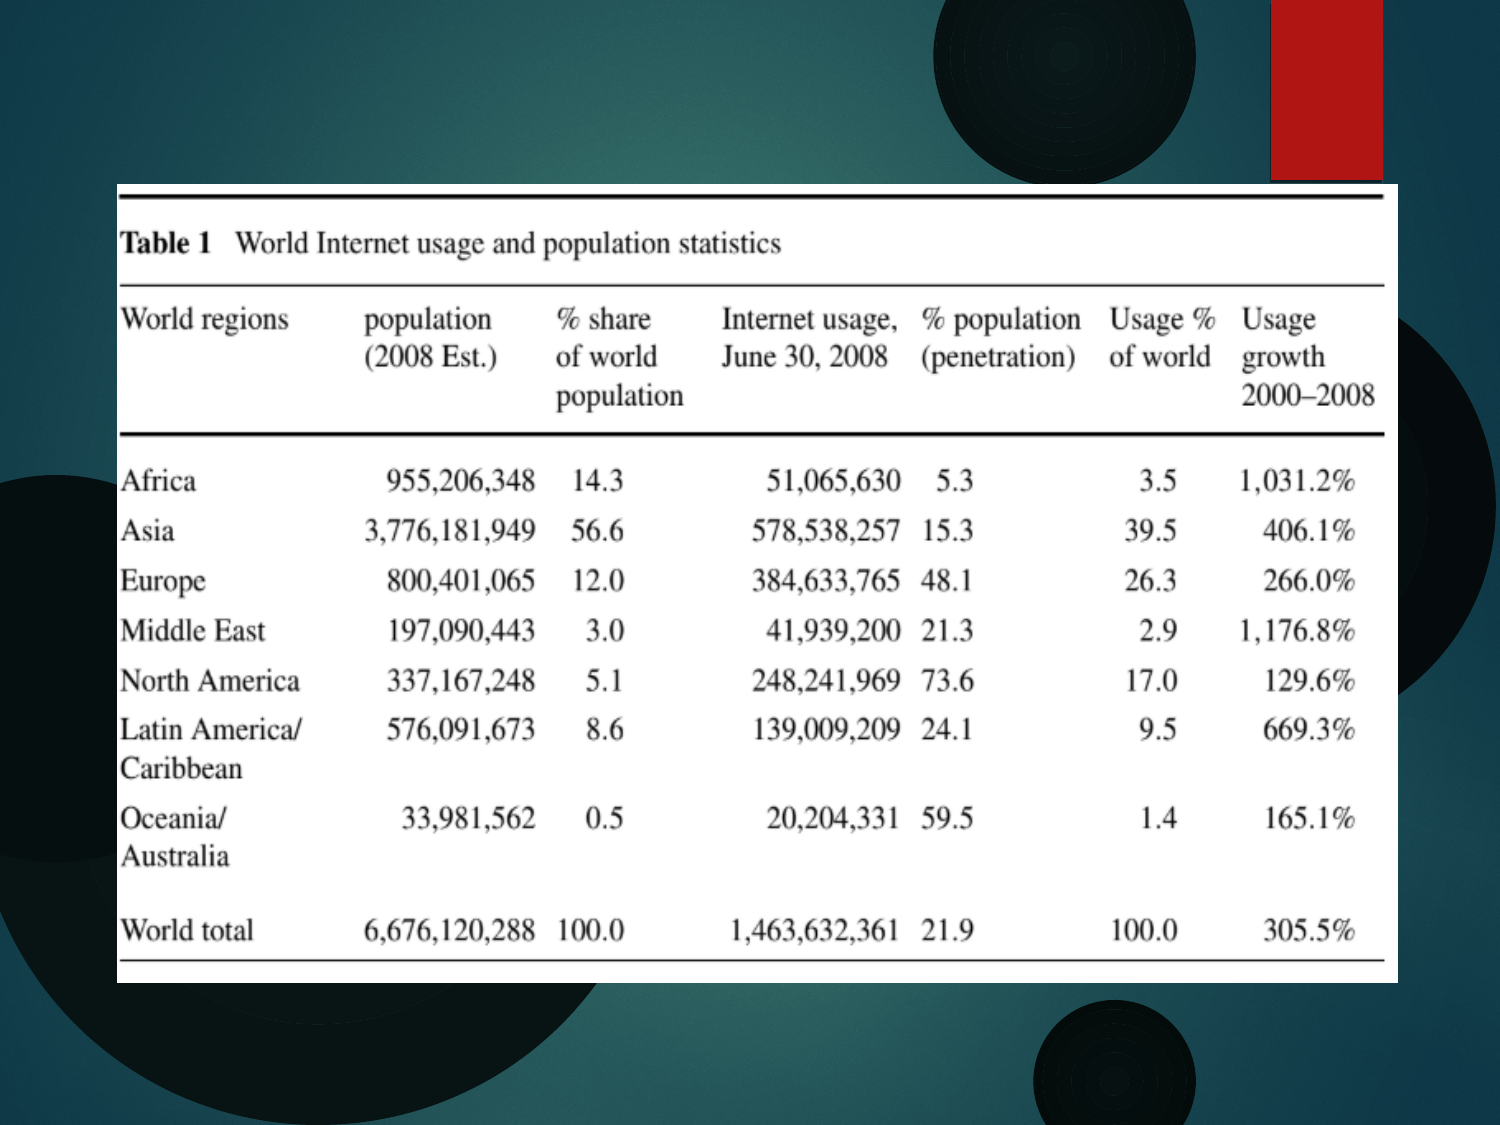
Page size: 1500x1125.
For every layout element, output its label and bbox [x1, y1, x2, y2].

picture [117, 184, 1398, 983]
